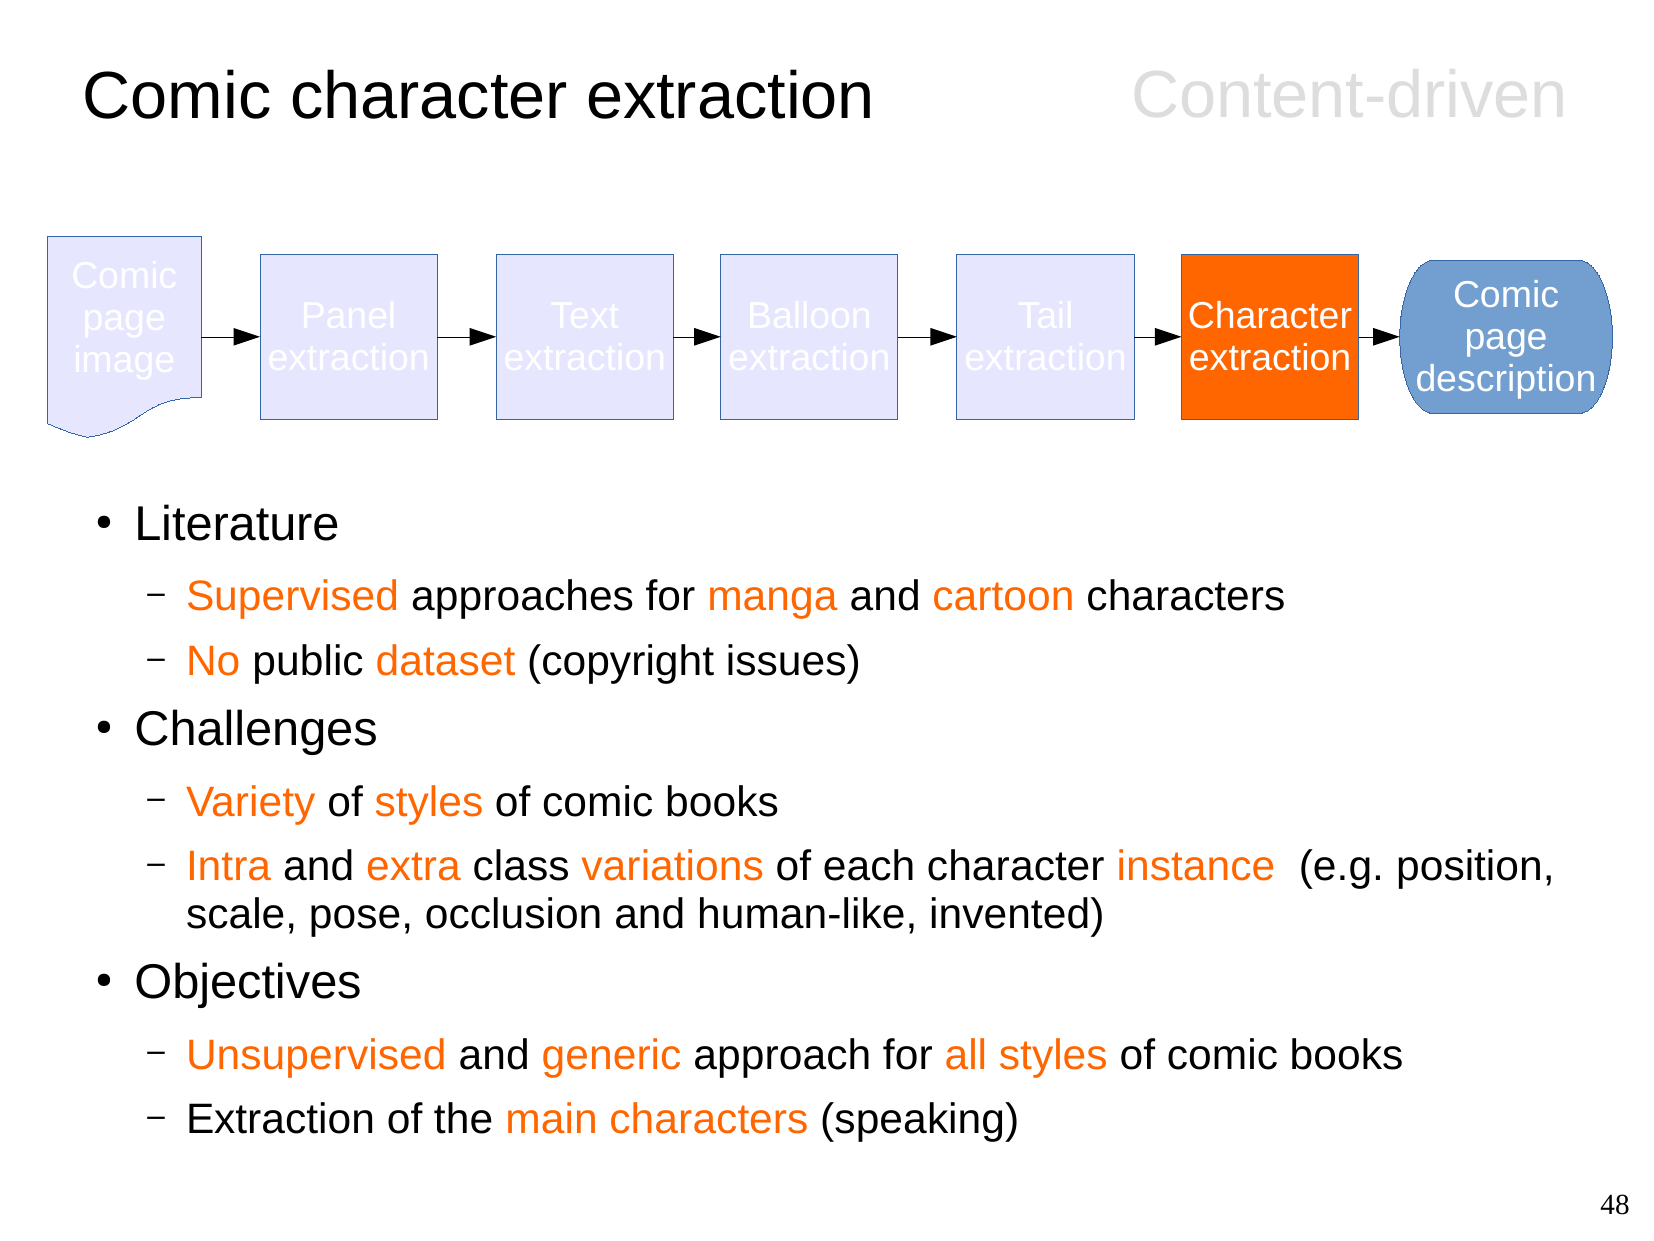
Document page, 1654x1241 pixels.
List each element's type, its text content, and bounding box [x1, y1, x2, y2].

text_box Character extraction [1181, 254, 1359, 420]
text_box Tail extraction [956, 254, 1135, 420]
list Literature Supervised approaches for manga and cartoon characters No public dataset (copyright issues) Challenges Variety of styles of comic books Intra and extra class variations of each character instance (e.g. position, scale, pose, occlusion and human-like, invented) Objectives Unsupervised and generic approach for all styles of comic books Extraction of the main characters (speaking) [82, 496, 1571, 1146]
text_box Comic page image [47, 236, 202, 438]
title Comic character extraction [82, 49, 1571, 142]
text_box Comic page description [1399, 260, 1613, 414]
text_box Balloon extraction [720, 254, 898, 420]
text_box Panel extraction [260, 254, 438, 420]
text_box Text extraction [496, 254, 674, 420]
